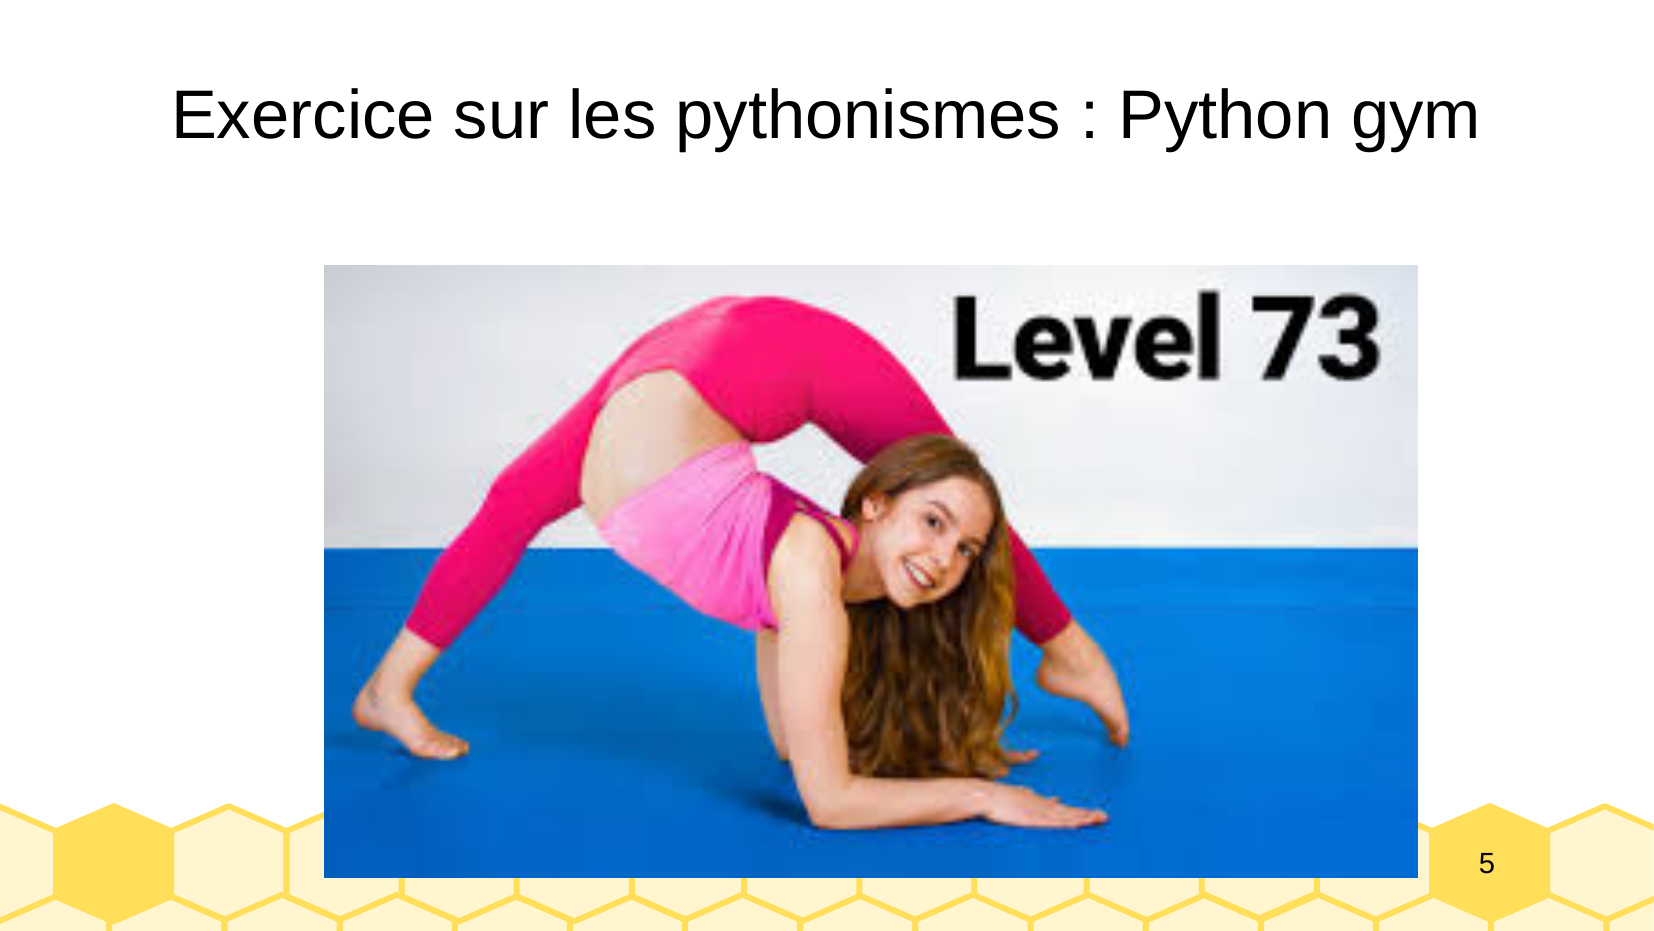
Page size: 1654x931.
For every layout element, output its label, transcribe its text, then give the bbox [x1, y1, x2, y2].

picture [324, 265, 1418, 878]
title Exercice sur les pythonismes : Python gym [82, 37, 1571, 193]
